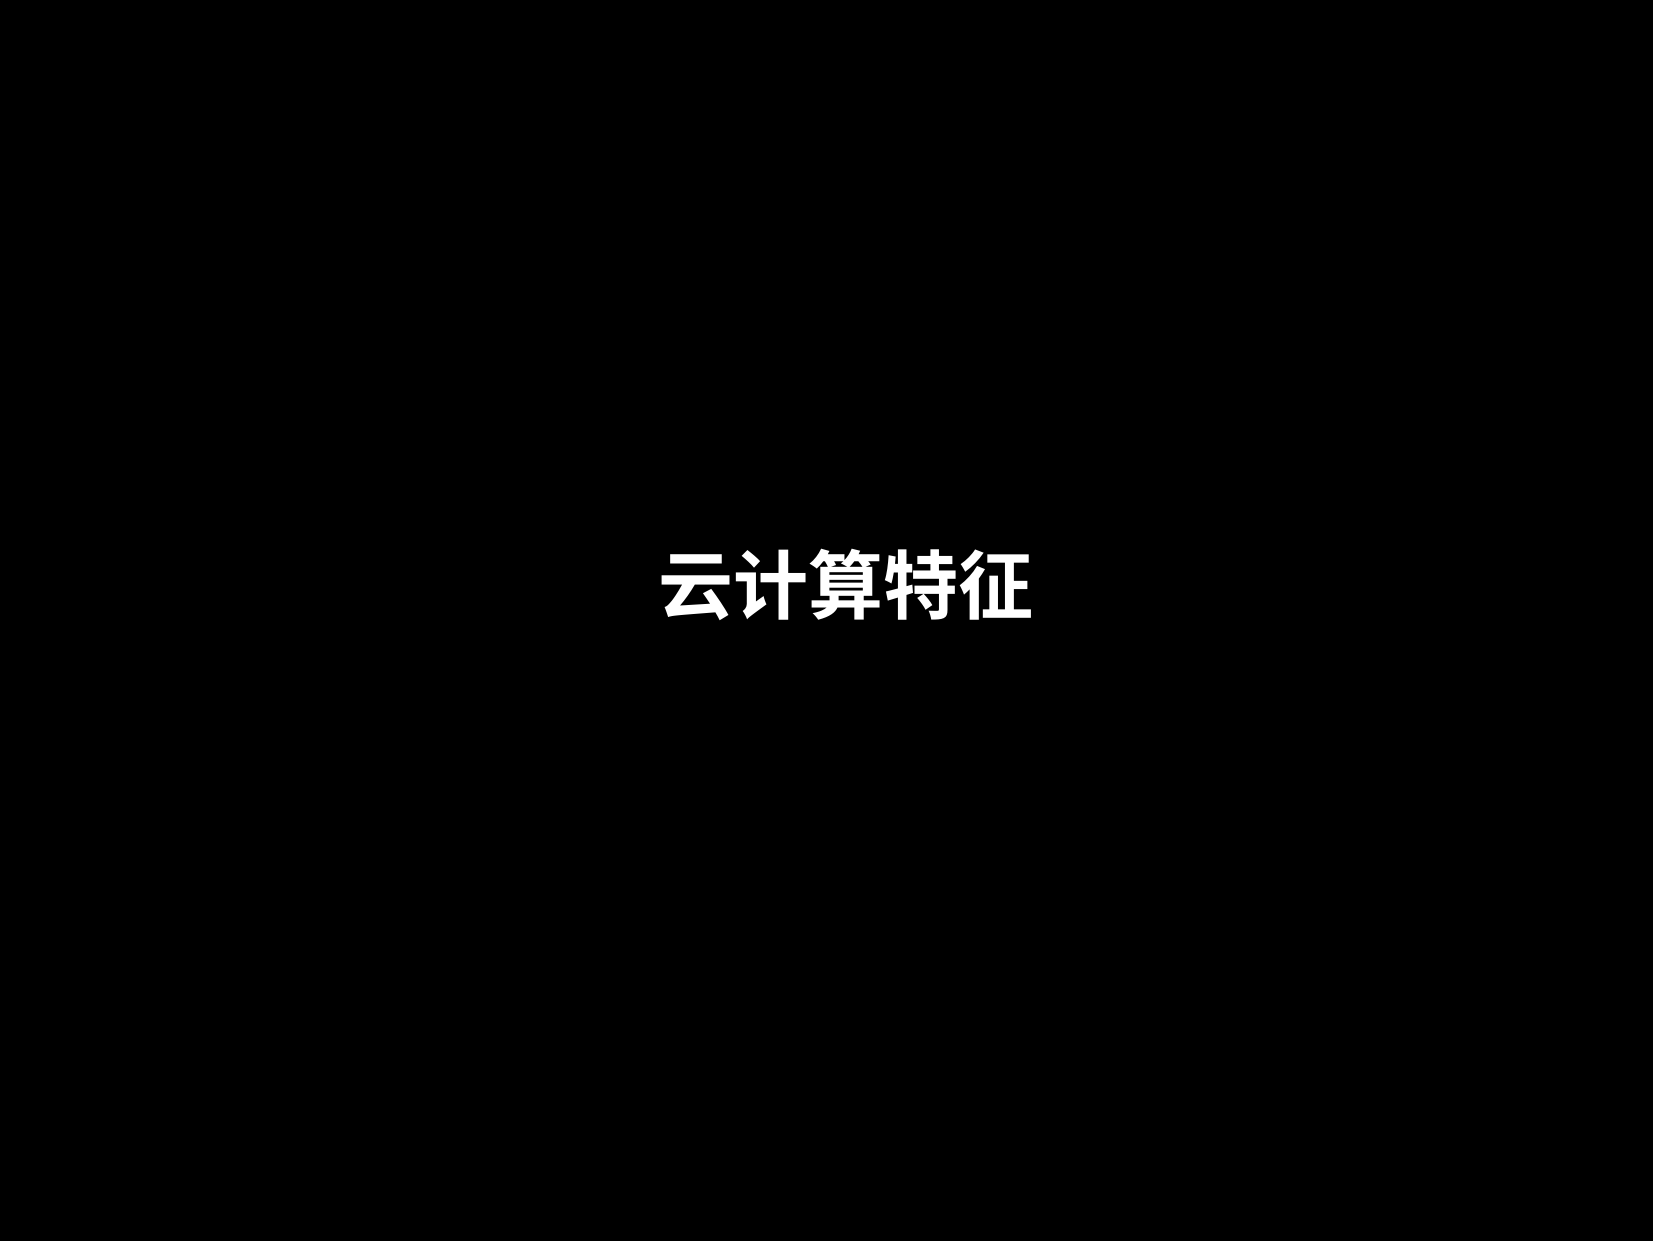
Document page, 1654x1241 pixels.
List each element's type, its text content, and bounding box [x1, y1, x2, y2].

text_box 云计算特征 [132, 519, 1560, 634]
